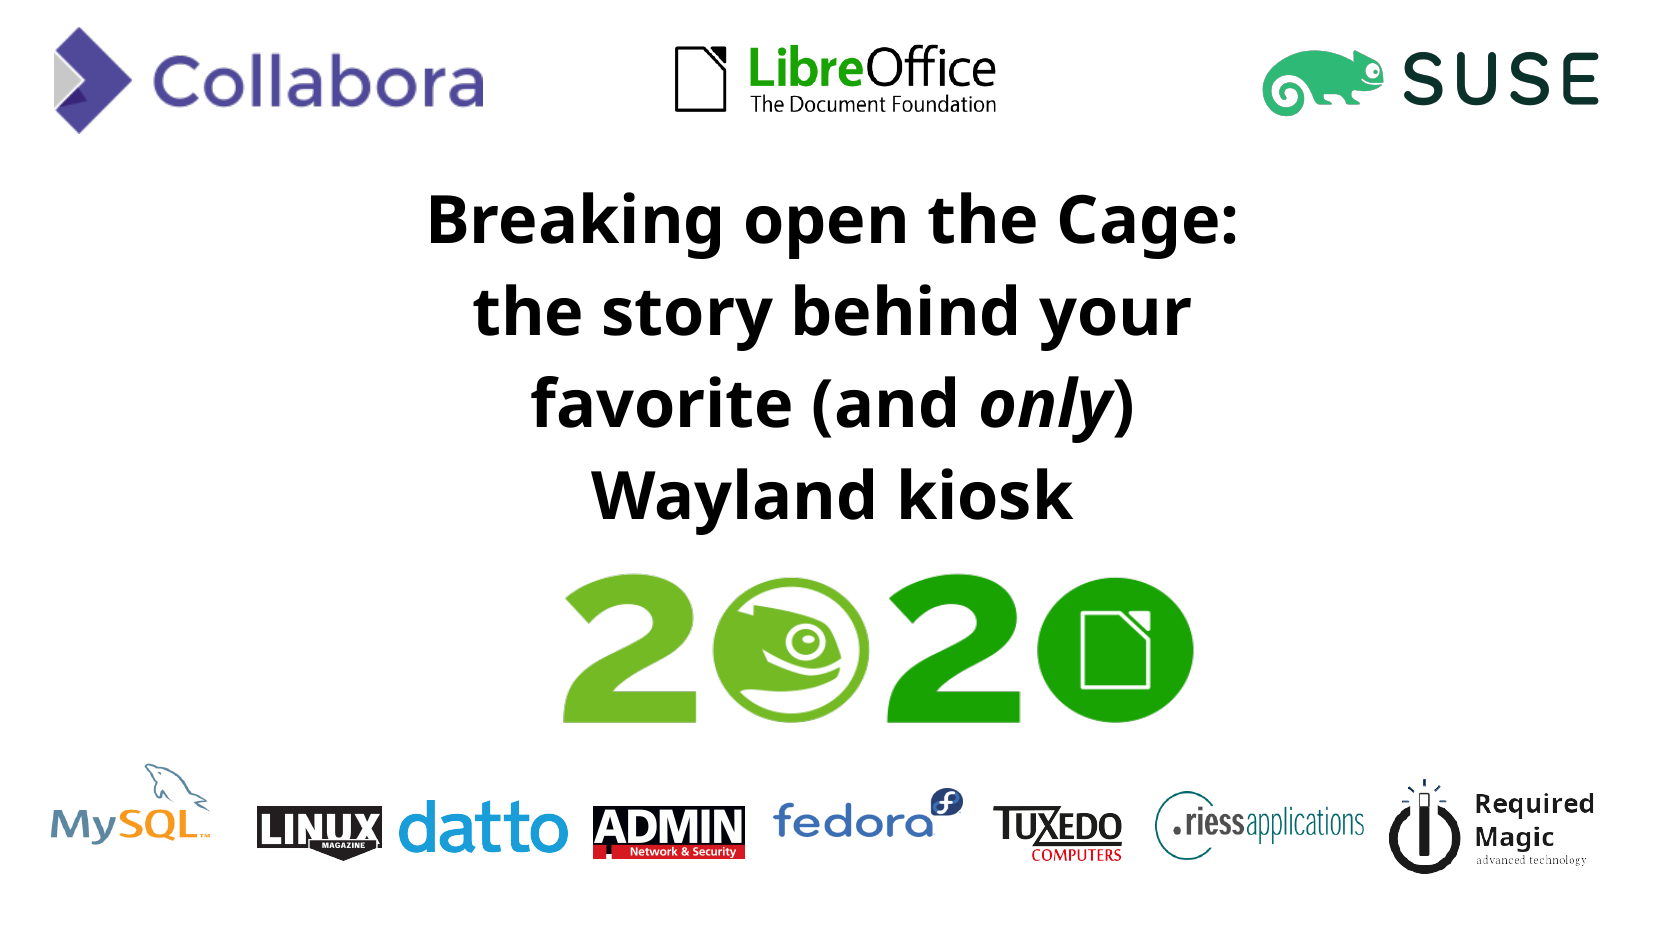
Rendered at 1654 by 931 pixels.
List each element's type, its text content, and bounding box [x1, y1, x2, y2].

picture [523, 558, 1217, 750]
picture [649, 15, 1020, 141]
picture [54, 27, 483, 134]
picture [593, 806, 745, 859]
picture [399, 800, 568, 853]
picture [993, 806, 1122, 861]
picture [773, 774, 963, 850]
picture [20, 742, 246, 860]
picture [1155, 758, 1641, 931]
picture [1215, 2, 1645, 156]
text_box Breaking open the Cage: the story behind your favorite (and only) Wayland kiosk [397, 268, 1268, 430]
picture [257, 806, 382, 861]
